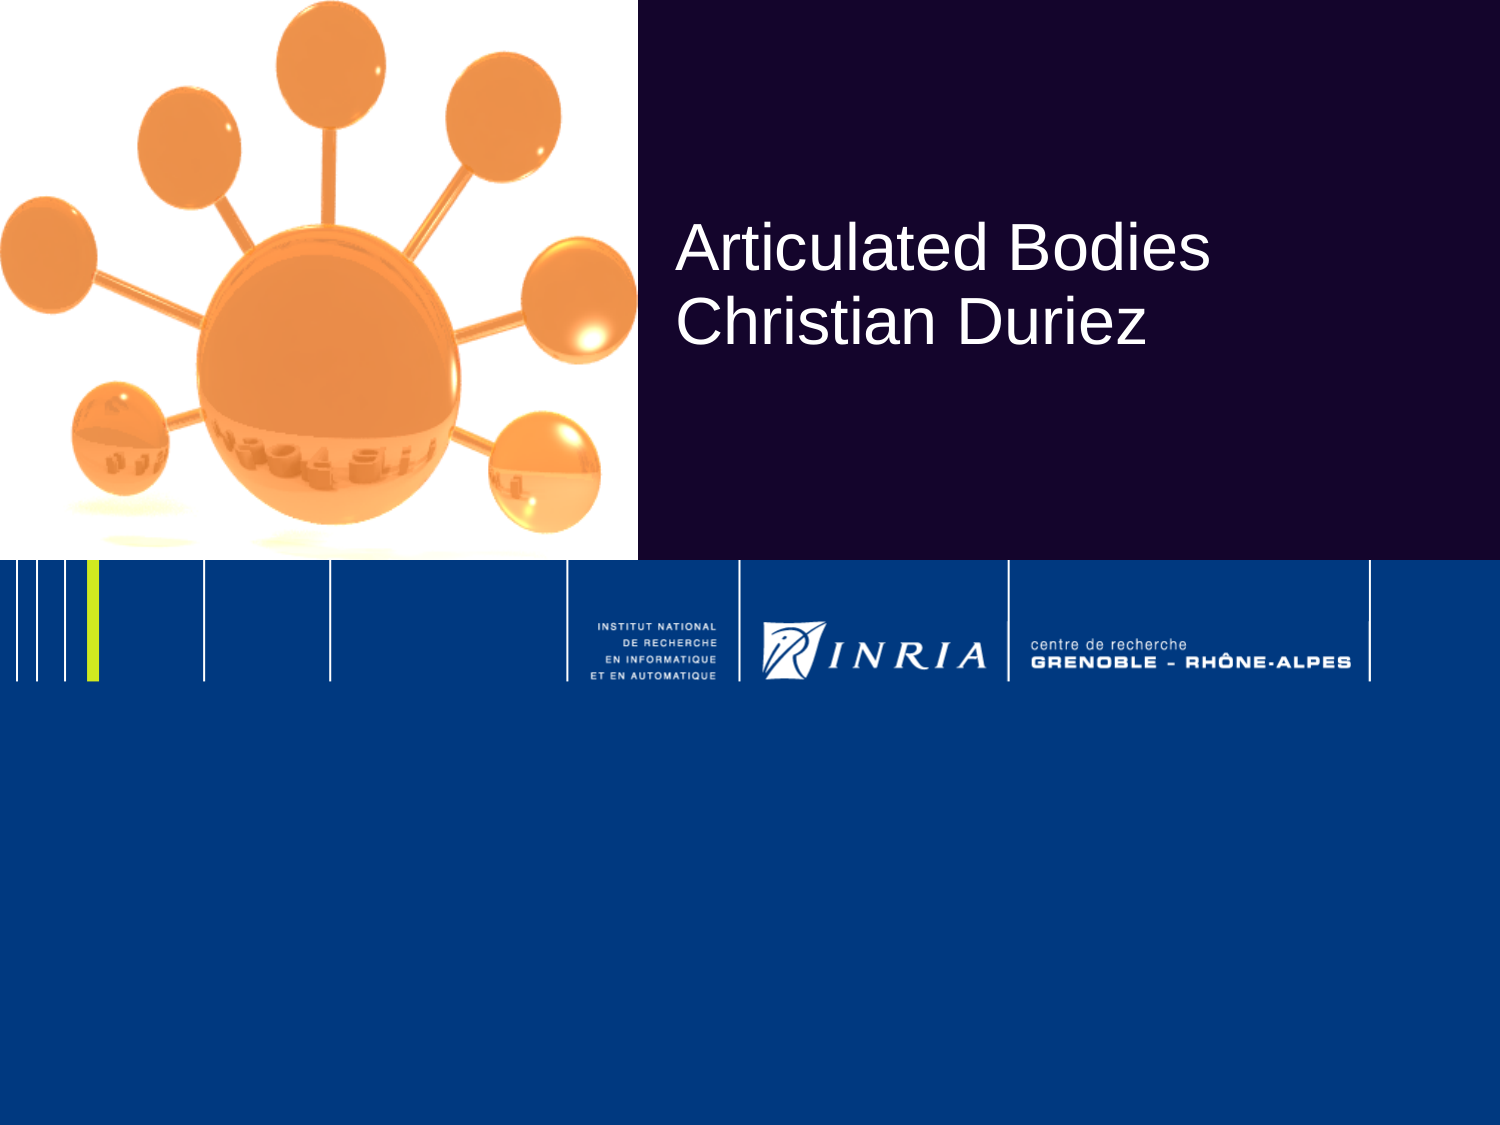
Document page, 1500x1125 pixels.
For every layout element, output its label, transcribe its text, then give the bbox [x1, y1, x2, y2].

picture [0, 0, 1500, 1125]
title Articulated Bodies Christian Duriez [675, 41, 1426, 528]
